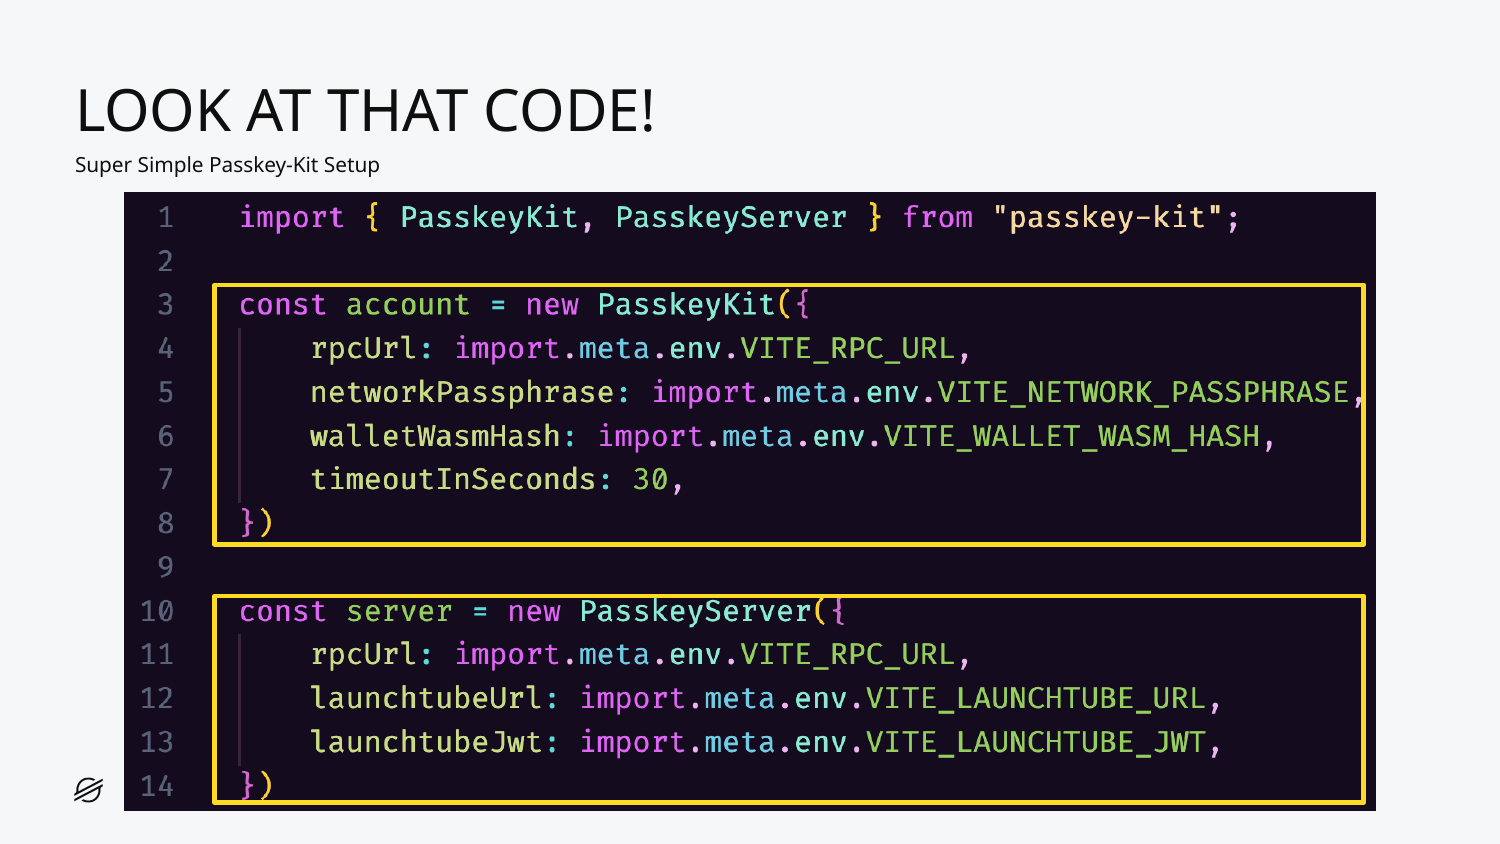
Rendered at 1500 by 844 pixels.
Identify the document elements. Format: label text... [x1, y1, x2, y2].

subtitle Super Simple Passkey-Kit Setup [75, 151, 676, 641]
title LOOK AT THAT CODE! [75, 72, 1425, 214]
picture [124, 192, 1376, 811]
